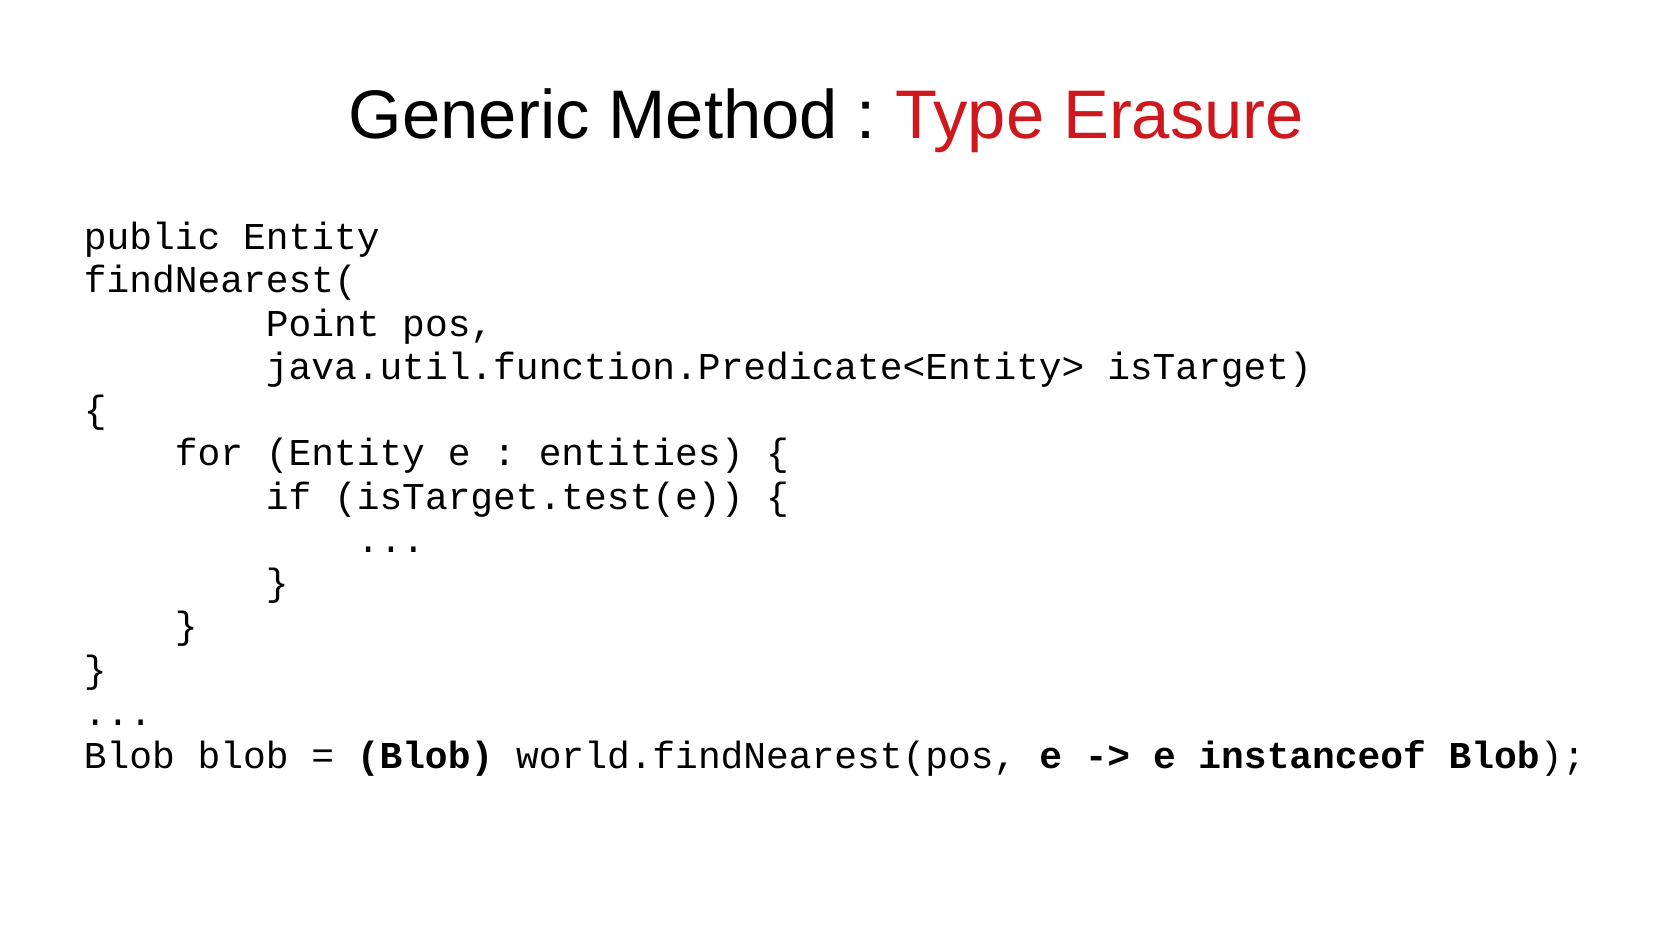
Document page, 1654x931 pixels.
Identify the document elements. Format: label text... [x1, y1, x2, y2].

list public Entity findNearest( Point pos, java.util.function.Predicate<Entity> isTarget) { for (Entity e : entities) { if (isTarget.test(e)) { ... } } } ... Blob blob = (Blob) world.findNearest(pos, e -> e instanceof Blob); [30, 217, 1591, 826]
title Generic Method : Type Erasure [82, 37, 1571, 193]
